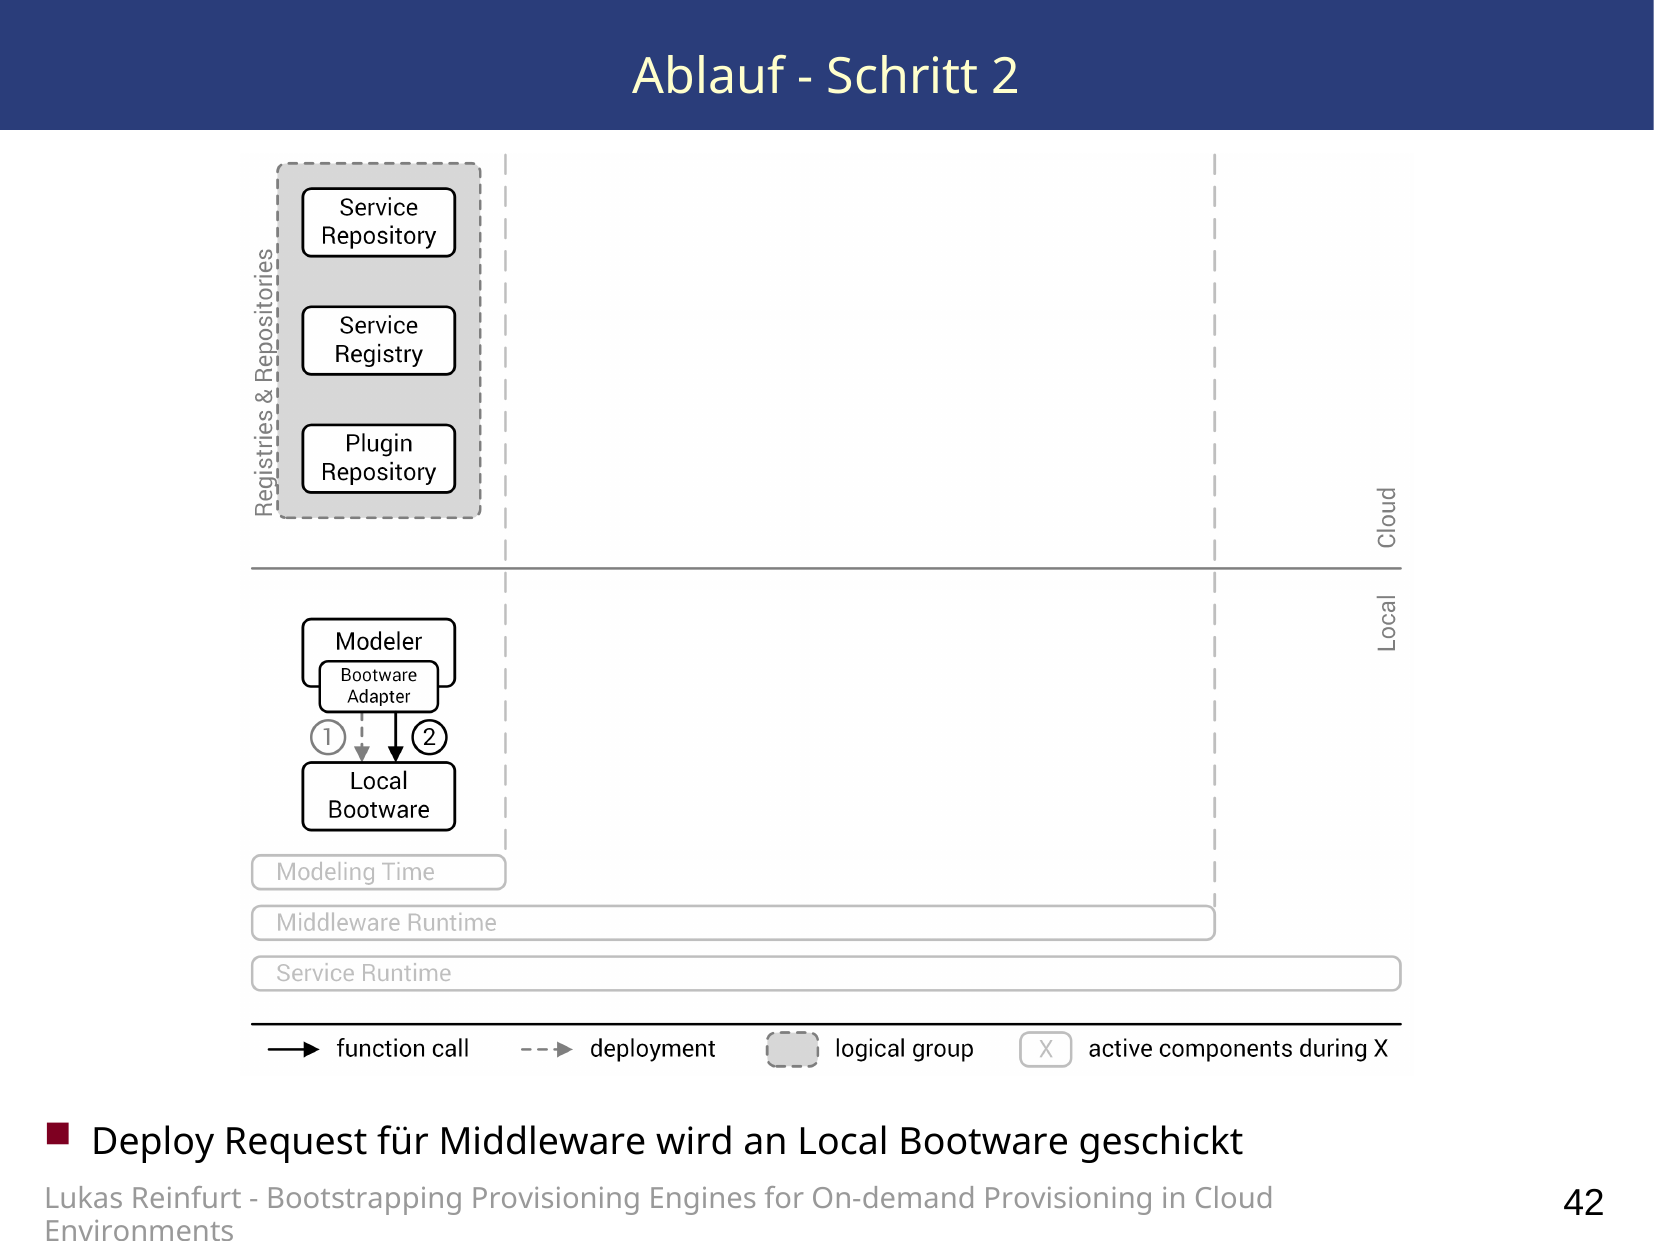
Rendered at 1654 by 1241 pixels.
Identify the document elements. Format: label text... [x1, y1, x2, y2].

picture [240, 153, 1414, 1077]
title Ablauf - Schritt 2 [47, 23, 1607, 119]
text_box Deploy Request für Middleware wird an Local Bootware geschickt [29, 1095, 1605, 1156]
